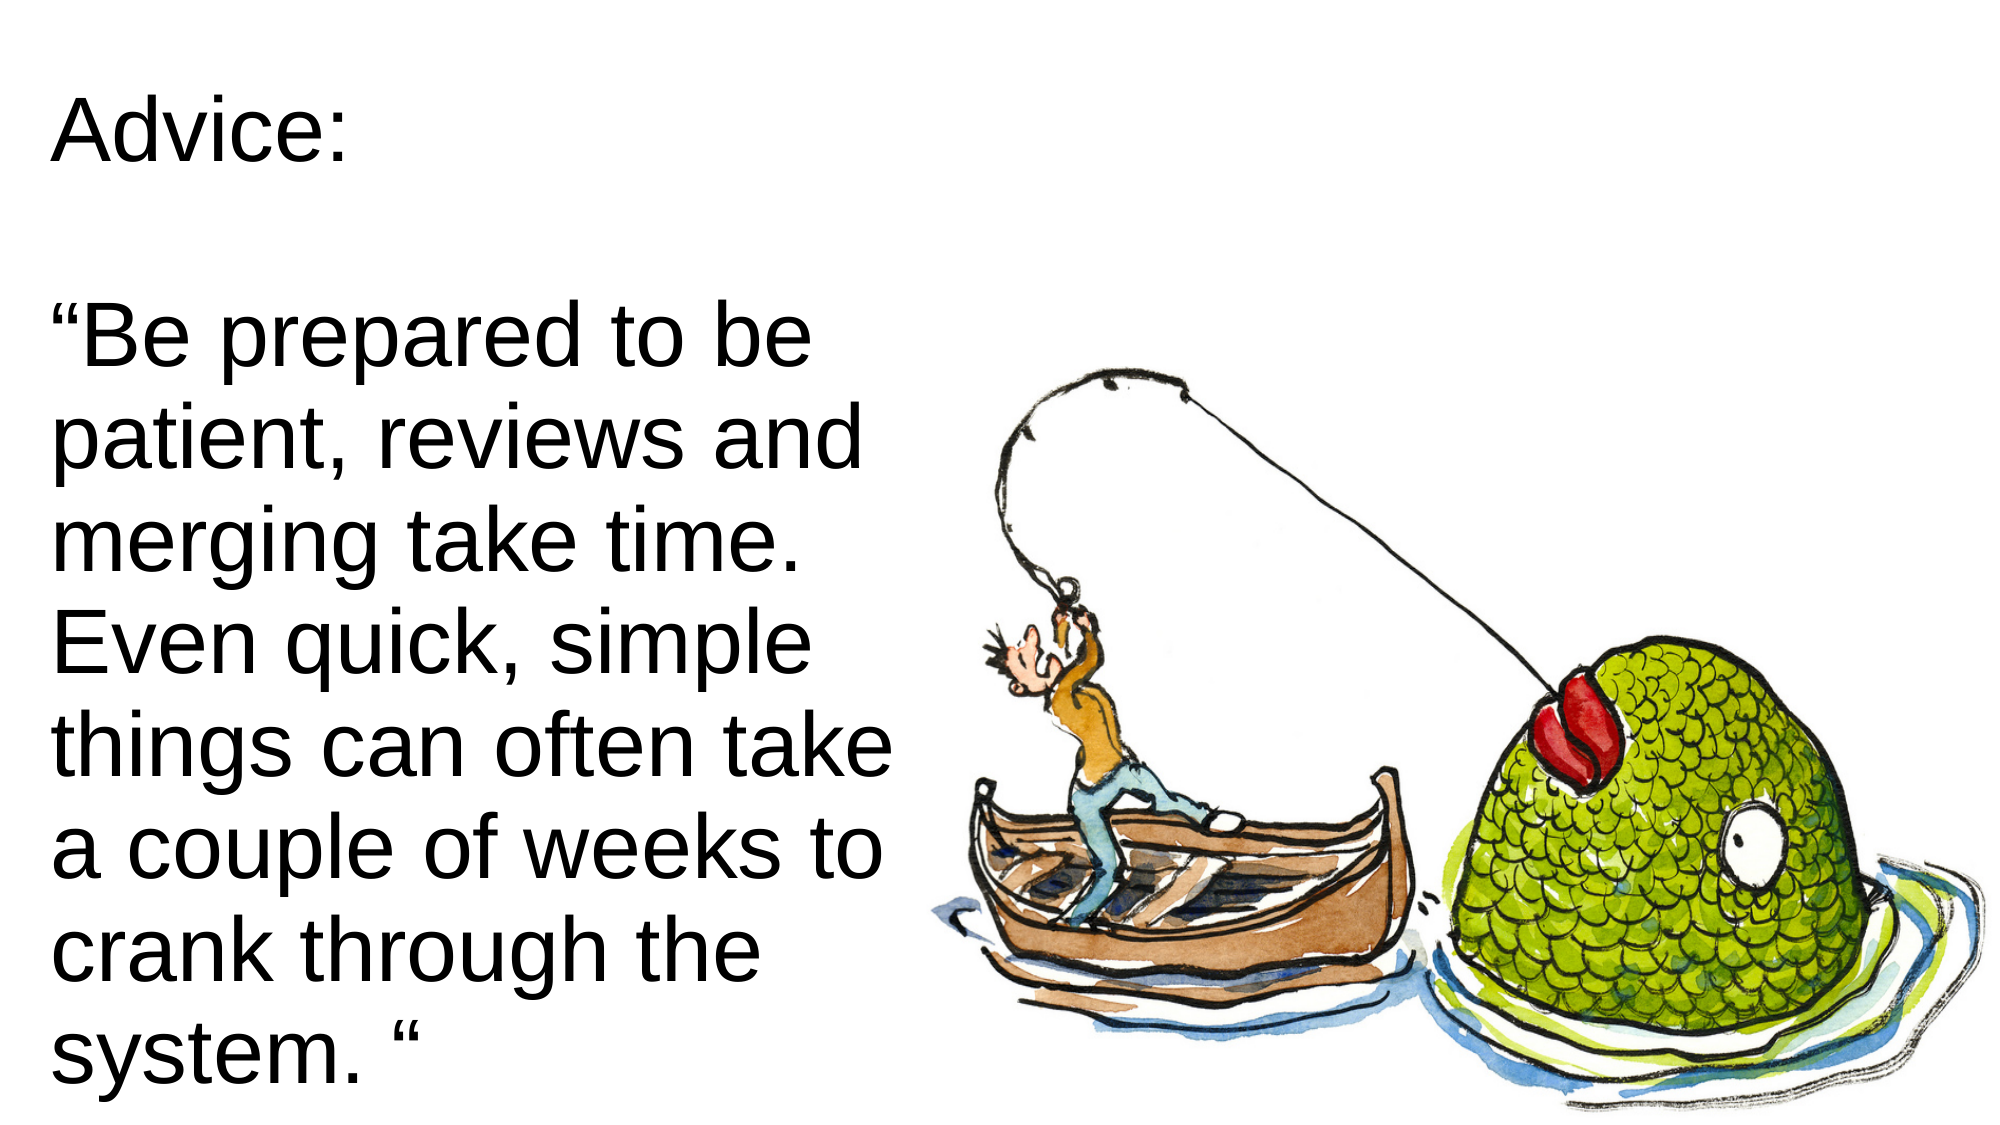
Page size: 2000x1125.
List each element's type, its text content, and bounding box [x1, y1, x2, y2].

text_box Advice: “Be prepared to be patient, reviews and merging take time. Even quick, simple things can often take a couple of weeks to crank through the system. “ [35, 70, 934, 1114]
picture [921, 366, 1999, 1120]
